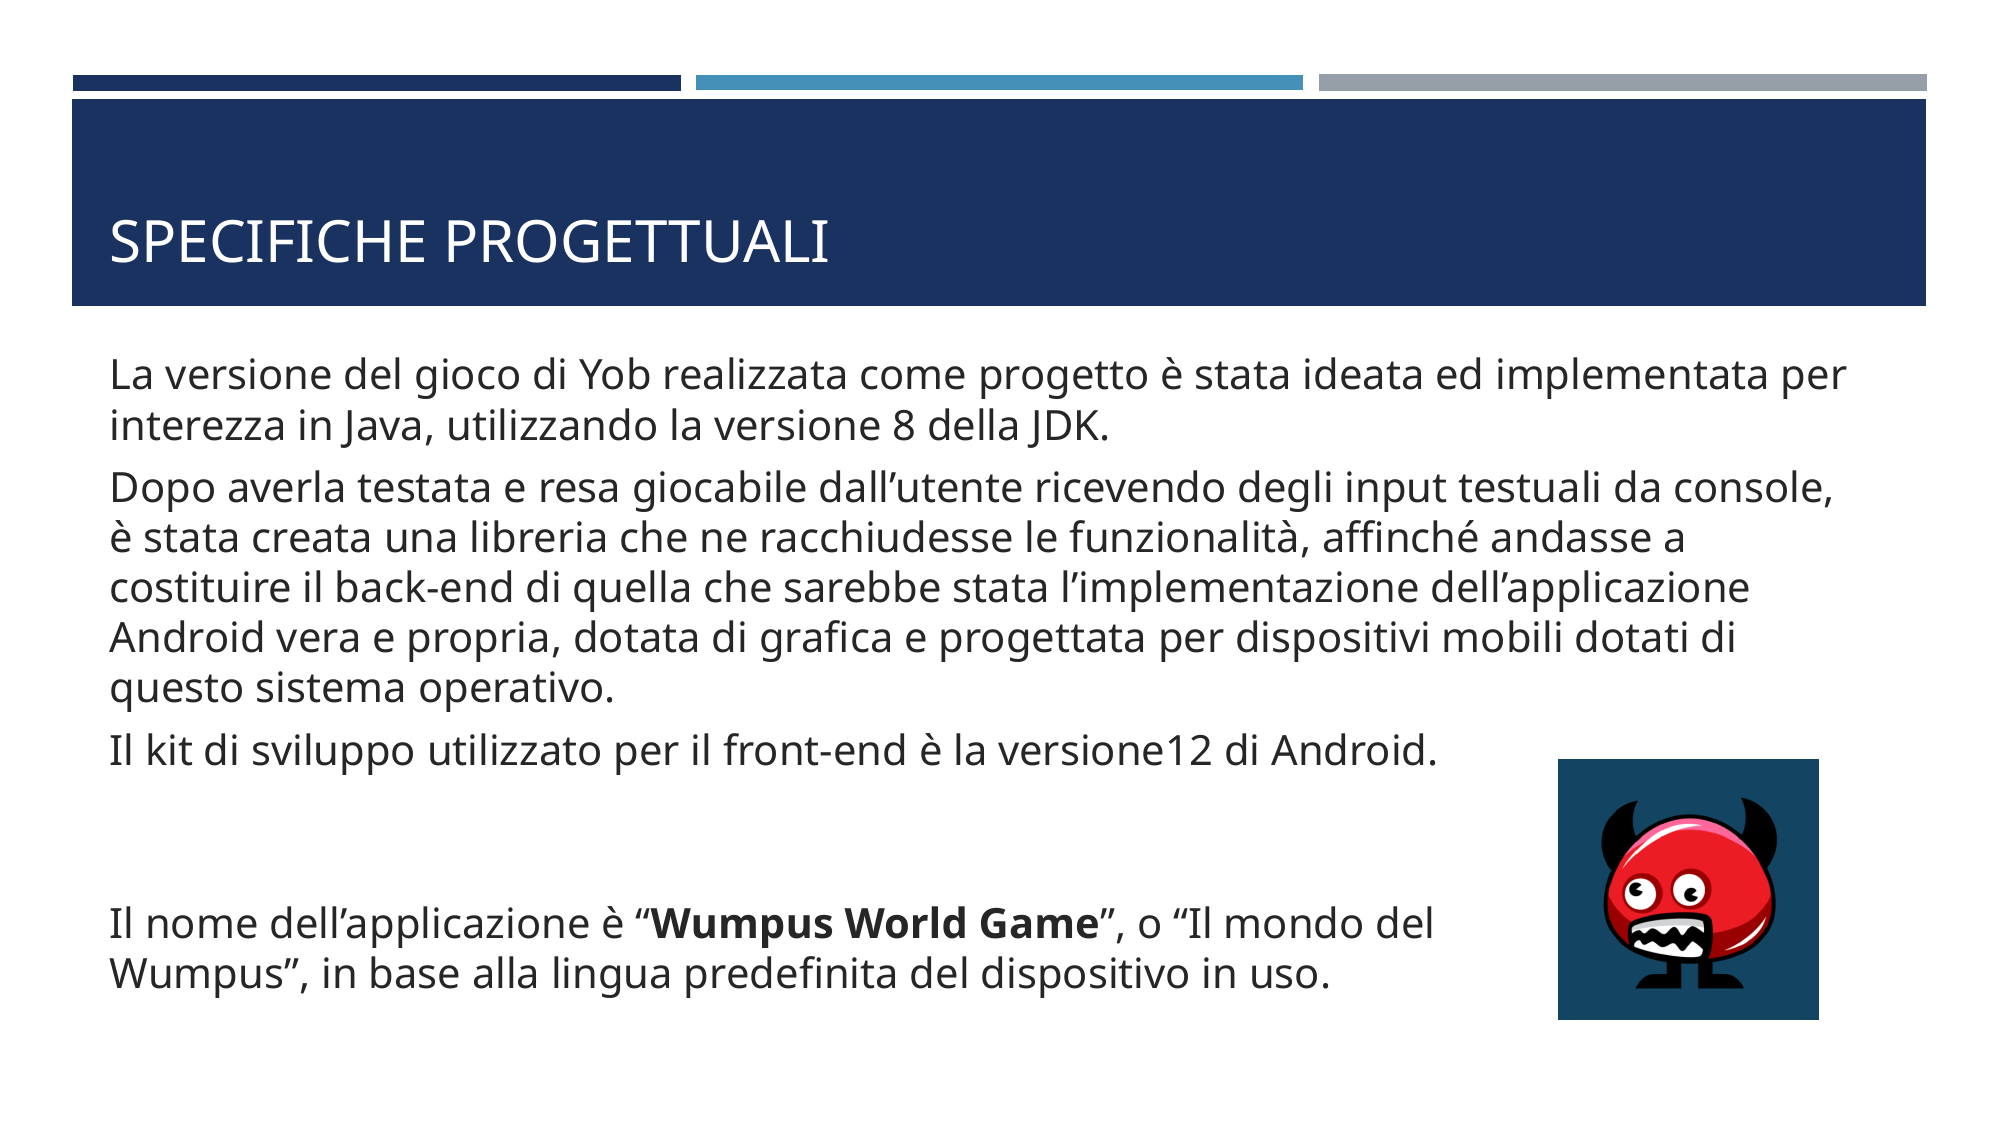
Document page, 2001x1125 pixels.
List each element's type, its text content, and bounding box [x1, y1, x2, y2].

title Specifiche progettuali [94, 119, 1904, 282]
text_box Il nome dell’applicazione è “Wumpus World Game”, o “Il mondo del Wumpus”, in base alla lingua predefinita del dispositivo in uso. [94, 889, 1534, 1006]
picture [1558, 759, 1819, 1020]
text_box La versione del gioco di Yob realizzata come progetto è stata ideata ed implementata per interezza in Java, utilizzando la versione 8 della JDK. Dopo averla testata e resa giocabile dall’utente ricevendo degli input testuali da console, è stata creata una libreria che ne racchiudesse le funzionalità, affinché andasse a costituire il back-end di quella che sarebbe stata l’implementazione dell’applicazione Android vera e propria, dotata di grafica e progettata per dispositivi mobili dotati di questo sistema operativo. Il kit di sviluppo utilizzato per il front-end è la versione12 di Android. [94, 340, 1881, 760]
